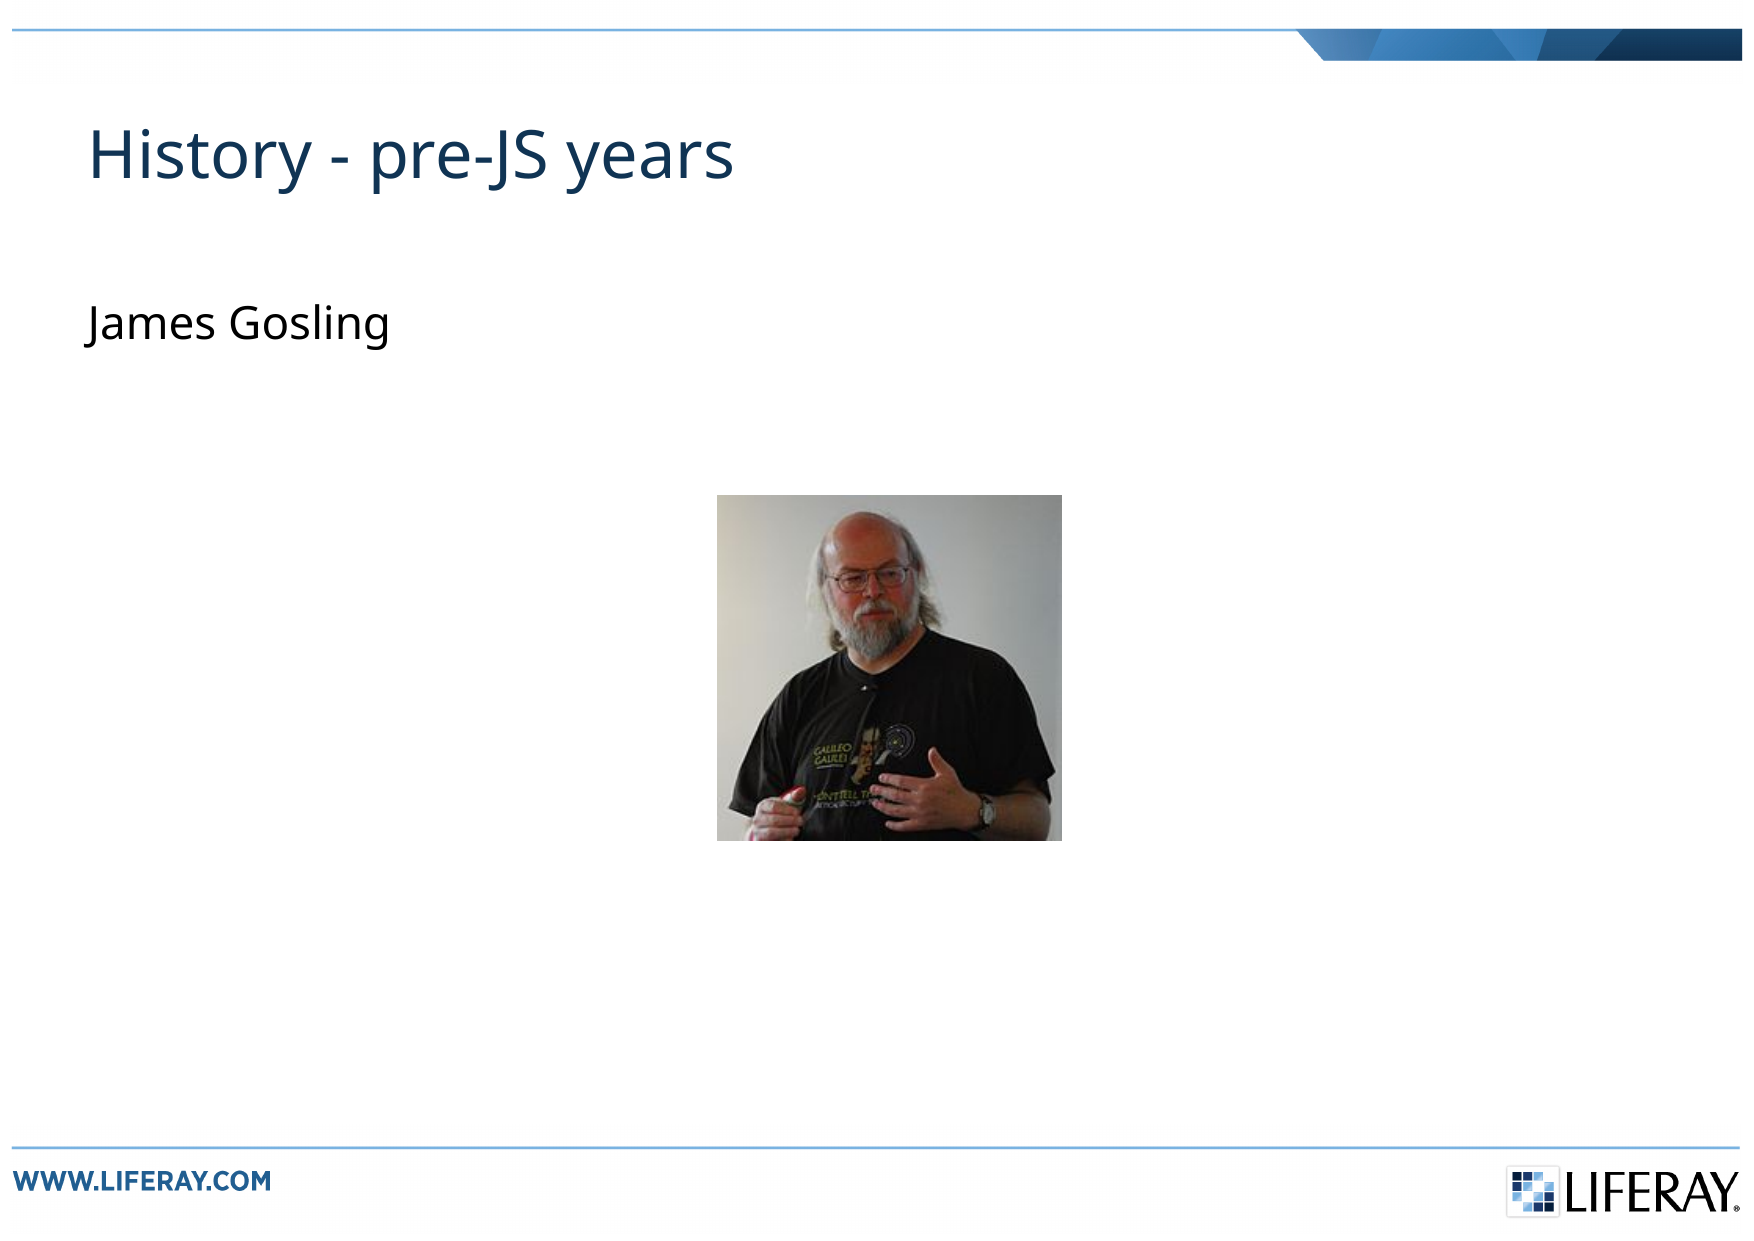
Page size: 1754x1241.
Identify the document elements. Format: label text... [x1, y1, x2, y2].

title History - pre-JS years [87, 49, 1667, 257]
picture [12, 0, 1743, 84]
picture [717, 495, 1062, 842]
picture [10, 1124, 1741, 1234]
list James Gosling [87, 290, 1667, 1109]
